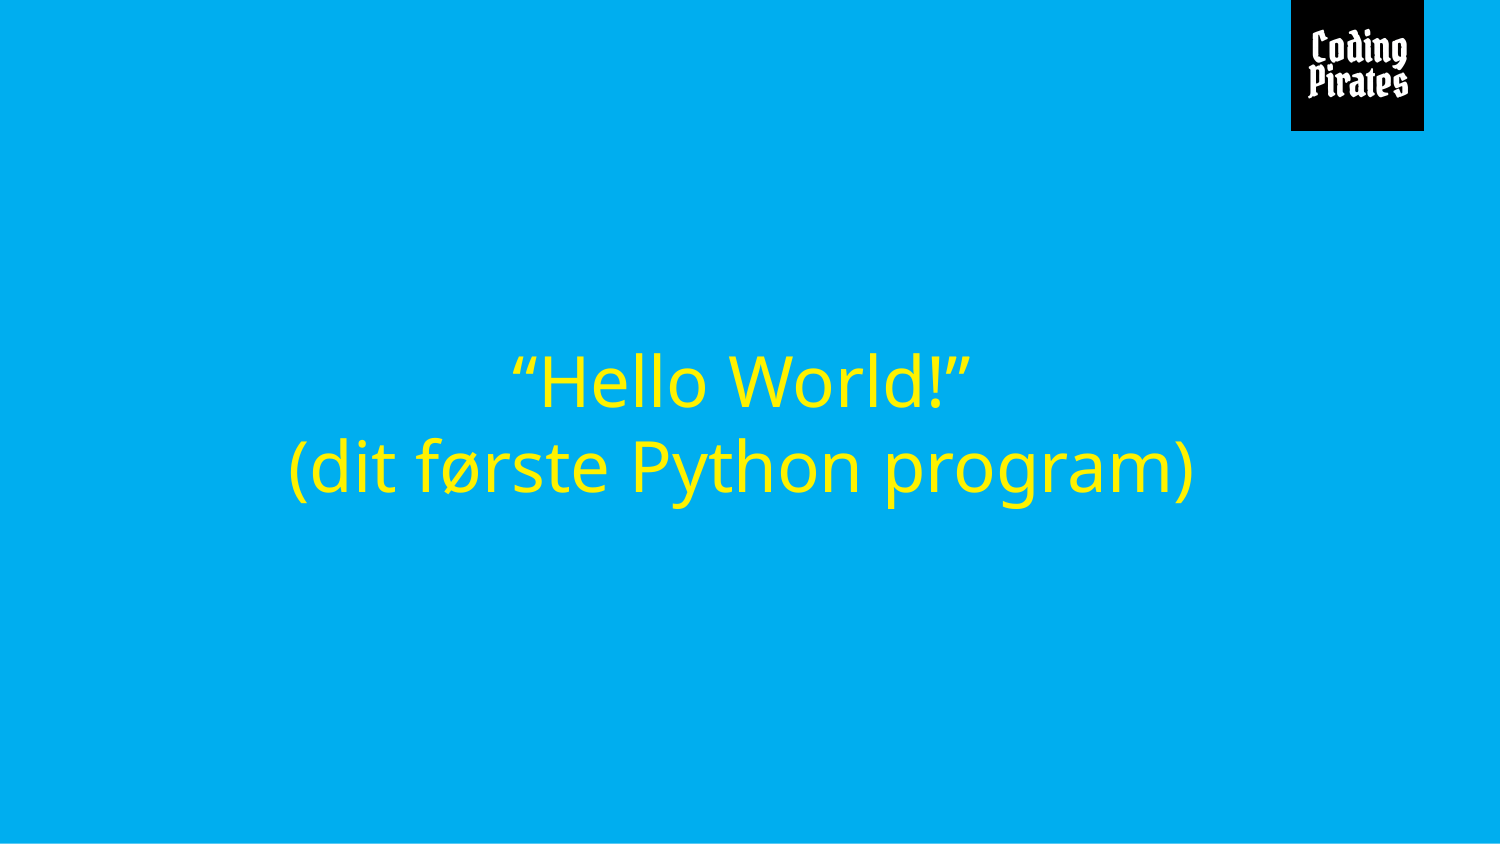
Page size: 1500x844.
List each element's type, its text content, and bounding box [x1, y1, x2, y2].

picture [1292, 0, 1423, 130]
title “Hello World!” (dit første Python program) [12, 352, 1472, 491]
